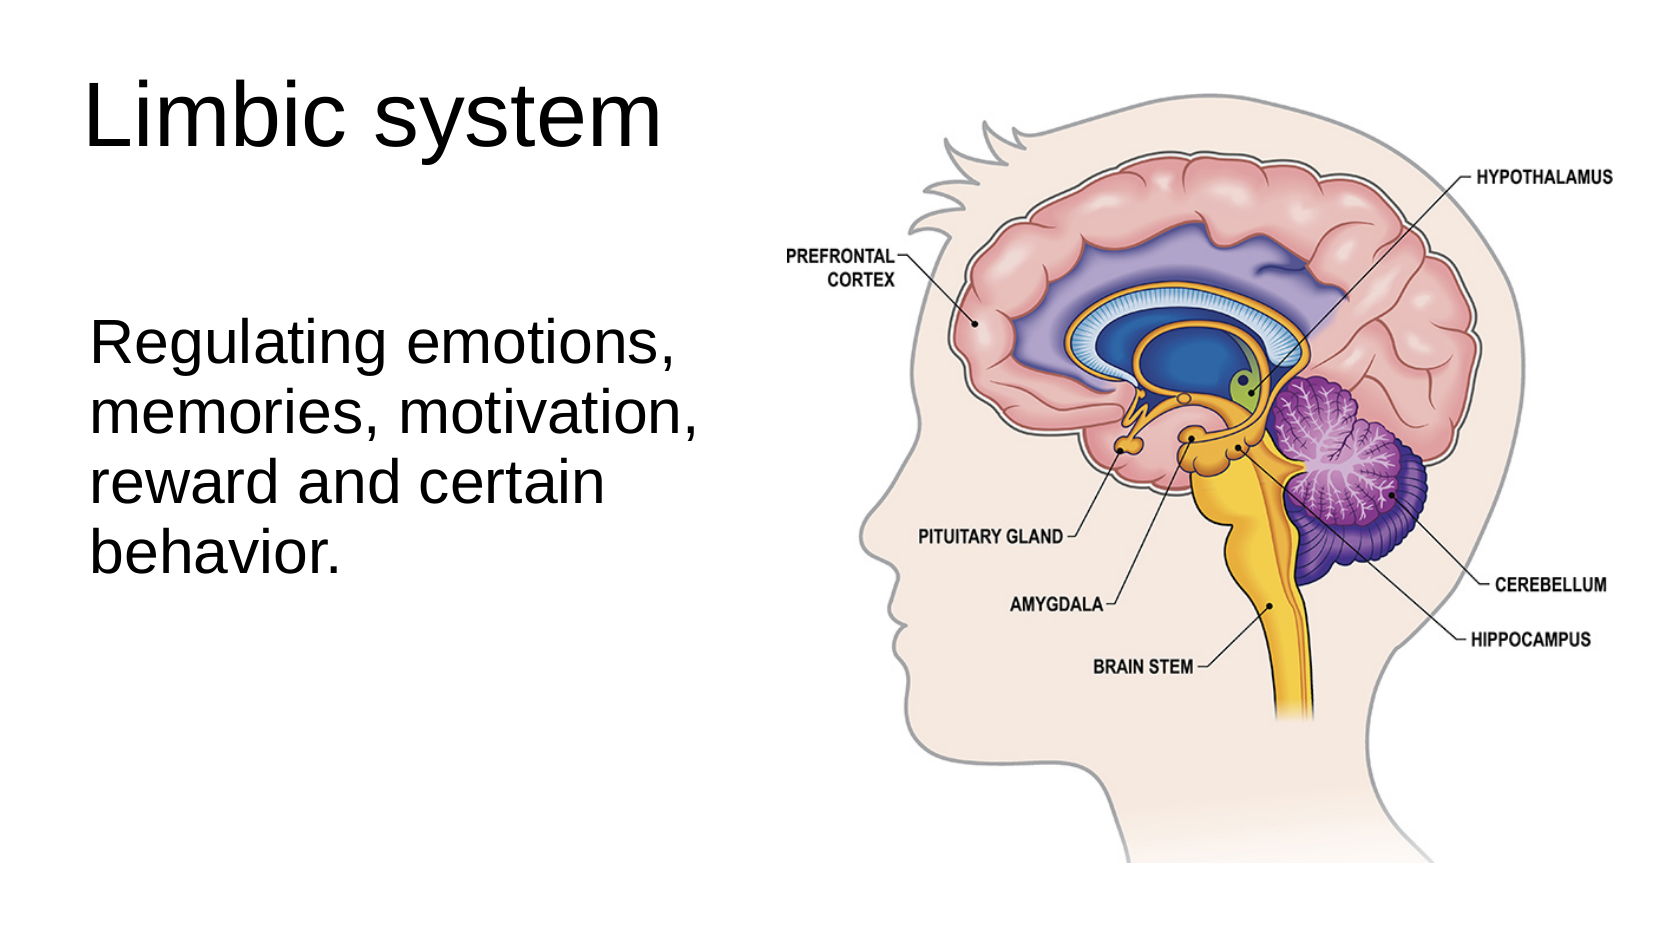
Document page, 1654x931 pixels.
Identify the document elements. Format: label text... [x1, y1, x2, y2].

title Limbic system [82, 37, 676, 193]
picture [787, 93, 1613, 863]
text_box Regulating emotions, memories, motivation, reward and certain behavior. [75, 300, 788, 751]
